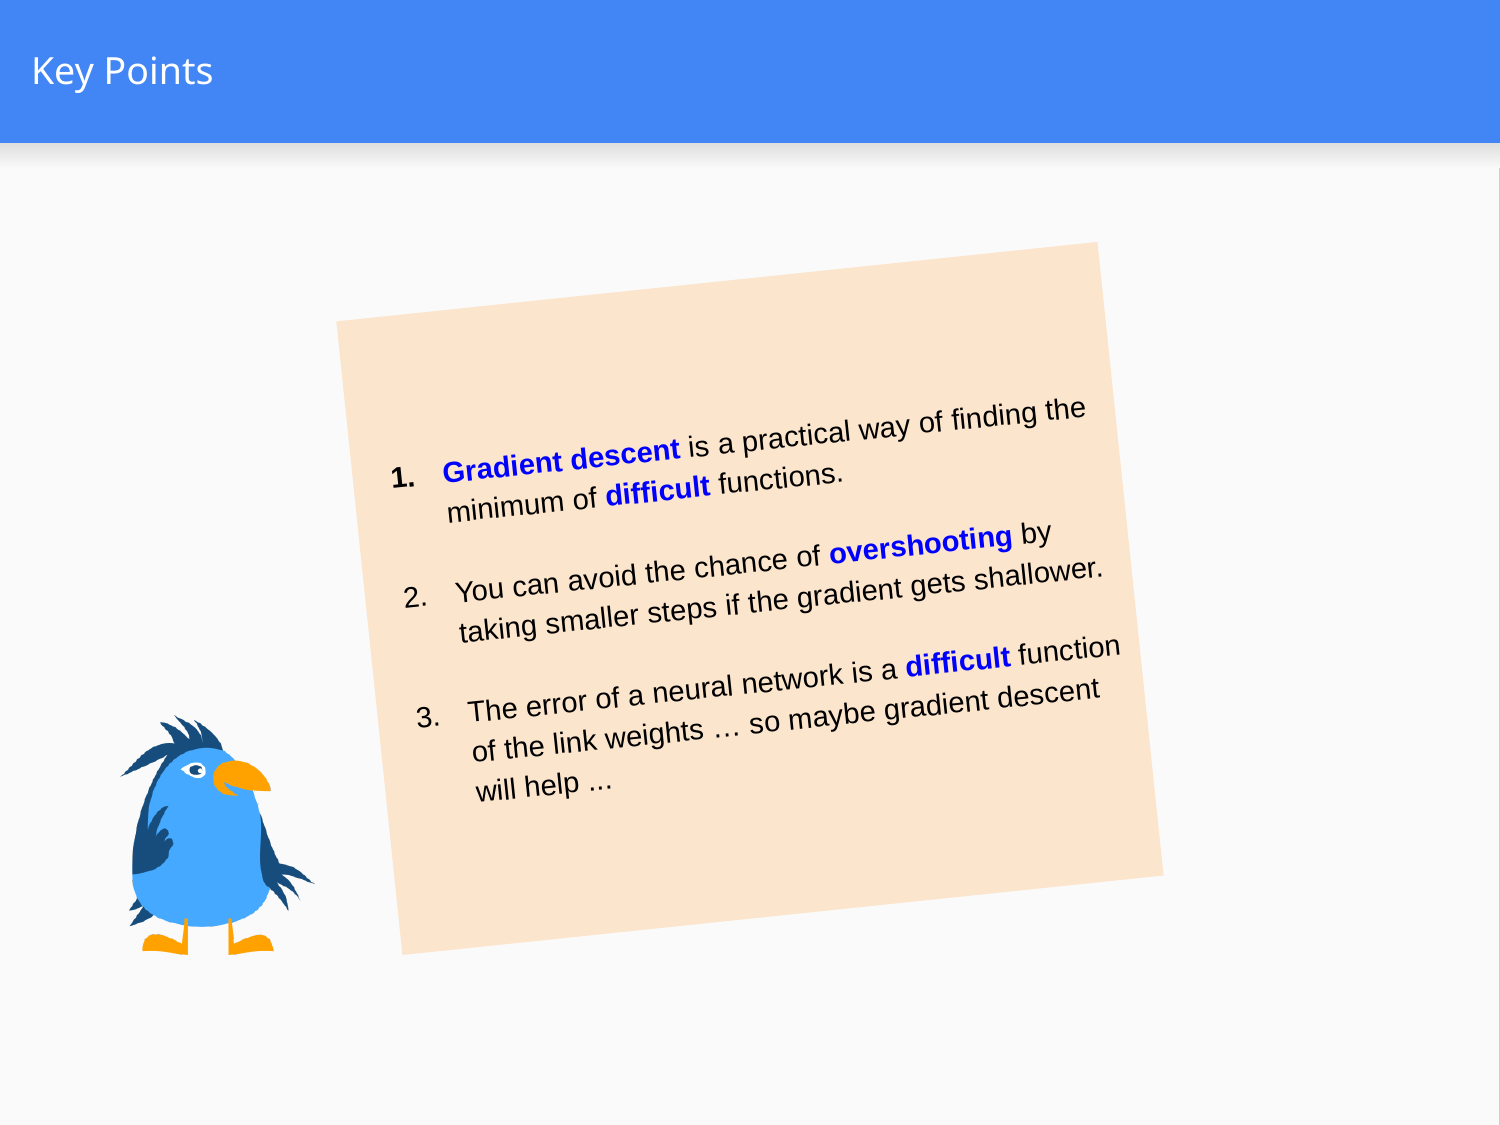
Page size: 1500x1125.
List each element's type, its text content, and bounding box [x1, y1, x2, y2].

text_box Gradient descent is a practical way of finding the minimum of difficult functions. You can avoid the chance of overshooting by taking smaller steps if the gradient gets shallower. The error of a neural network is a difficult function of the link weights … so maybe gradient descent will help ... [336, 241, 1164, 955]
title Key Points [16, 3, 1464, 136]
picture [120, 715, 315, 955]
